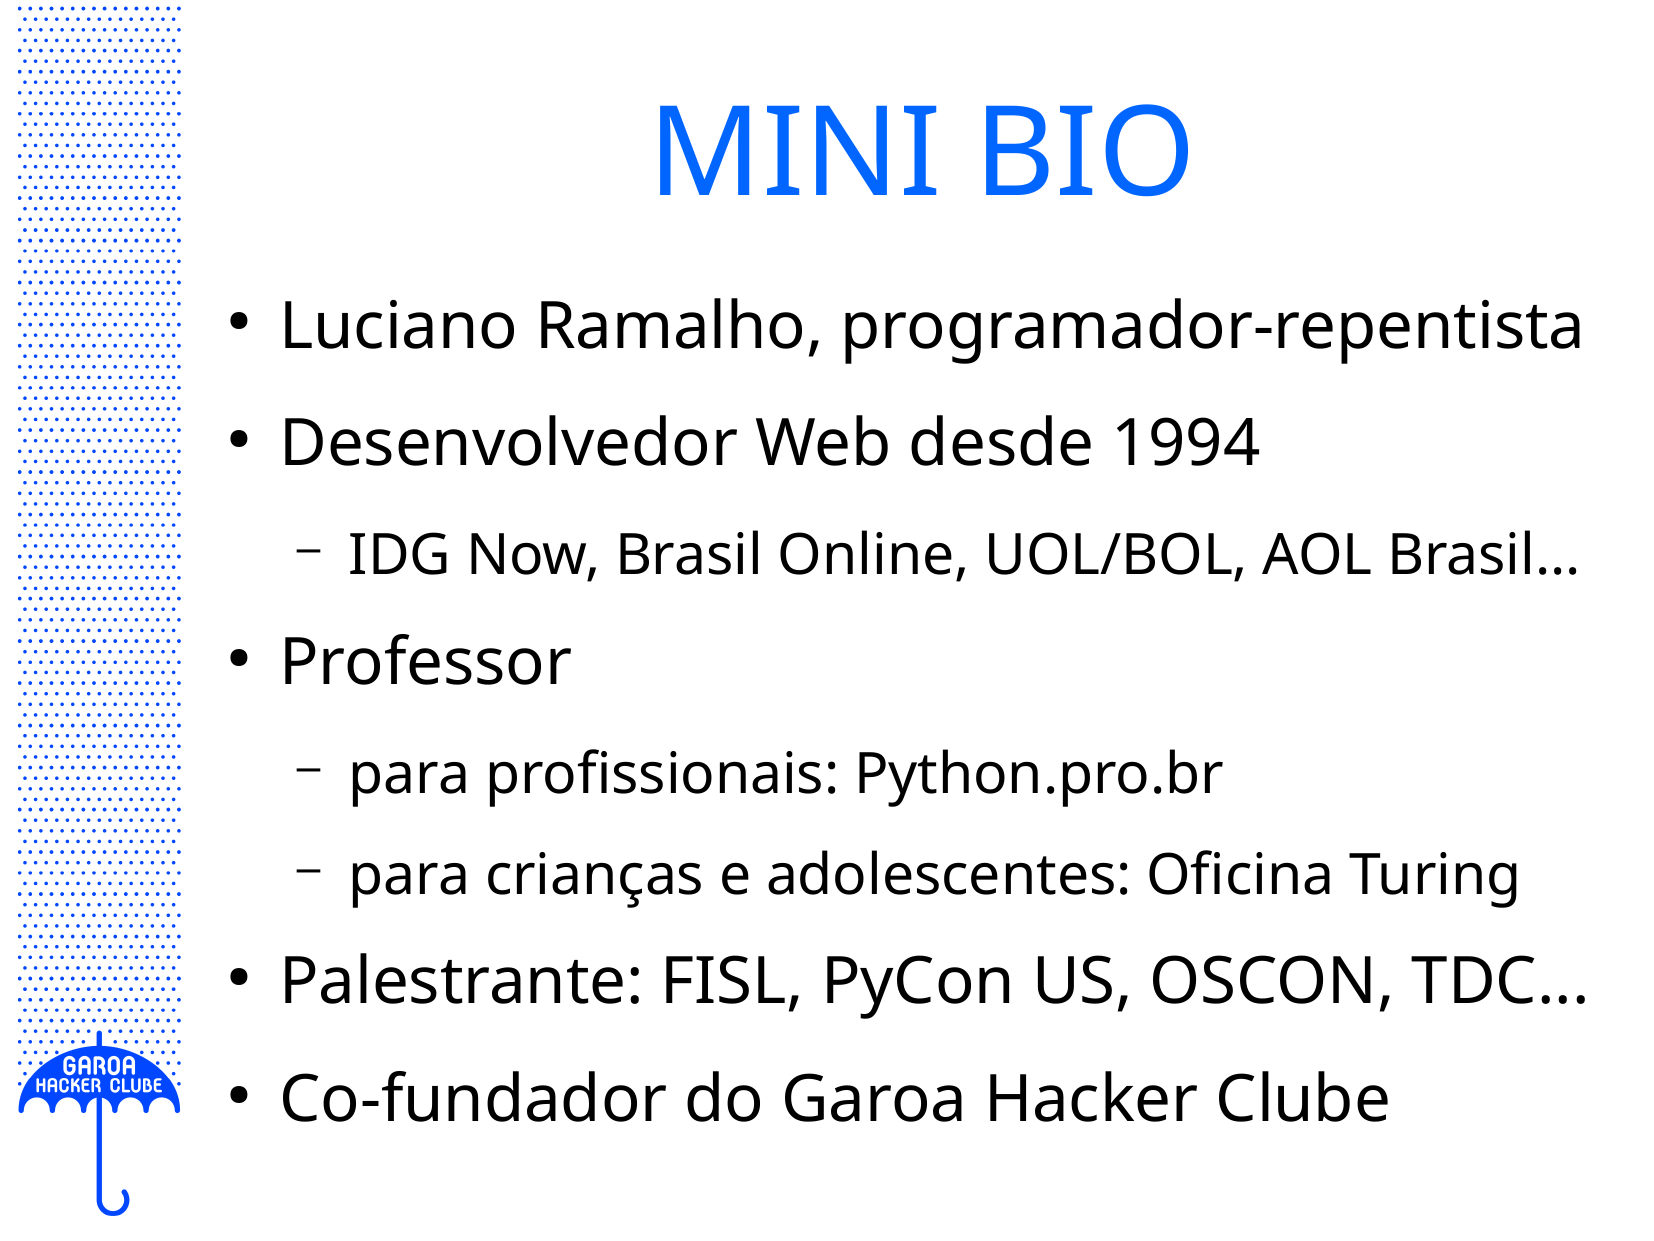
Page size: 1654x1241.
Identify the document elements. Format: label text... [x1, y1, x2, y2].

list Luciano Ramalho, programador-repentista Desenvolvedor Web desde 1994 IDG Now, Brasil Online, UOL/BOL, AOL Brasil... Professor para profissionais: Python.pro.br para crianças e adolescentes: Oficina Turing Palestrante: FISL, PyCon US, OSCON, TDC... Co-fundador do Garoa Hacker Clube [210, 278, 1636, 1144]
title MINI BIO [210, 43, 1636, 251]
picture [17, 0, 181, 1216]
